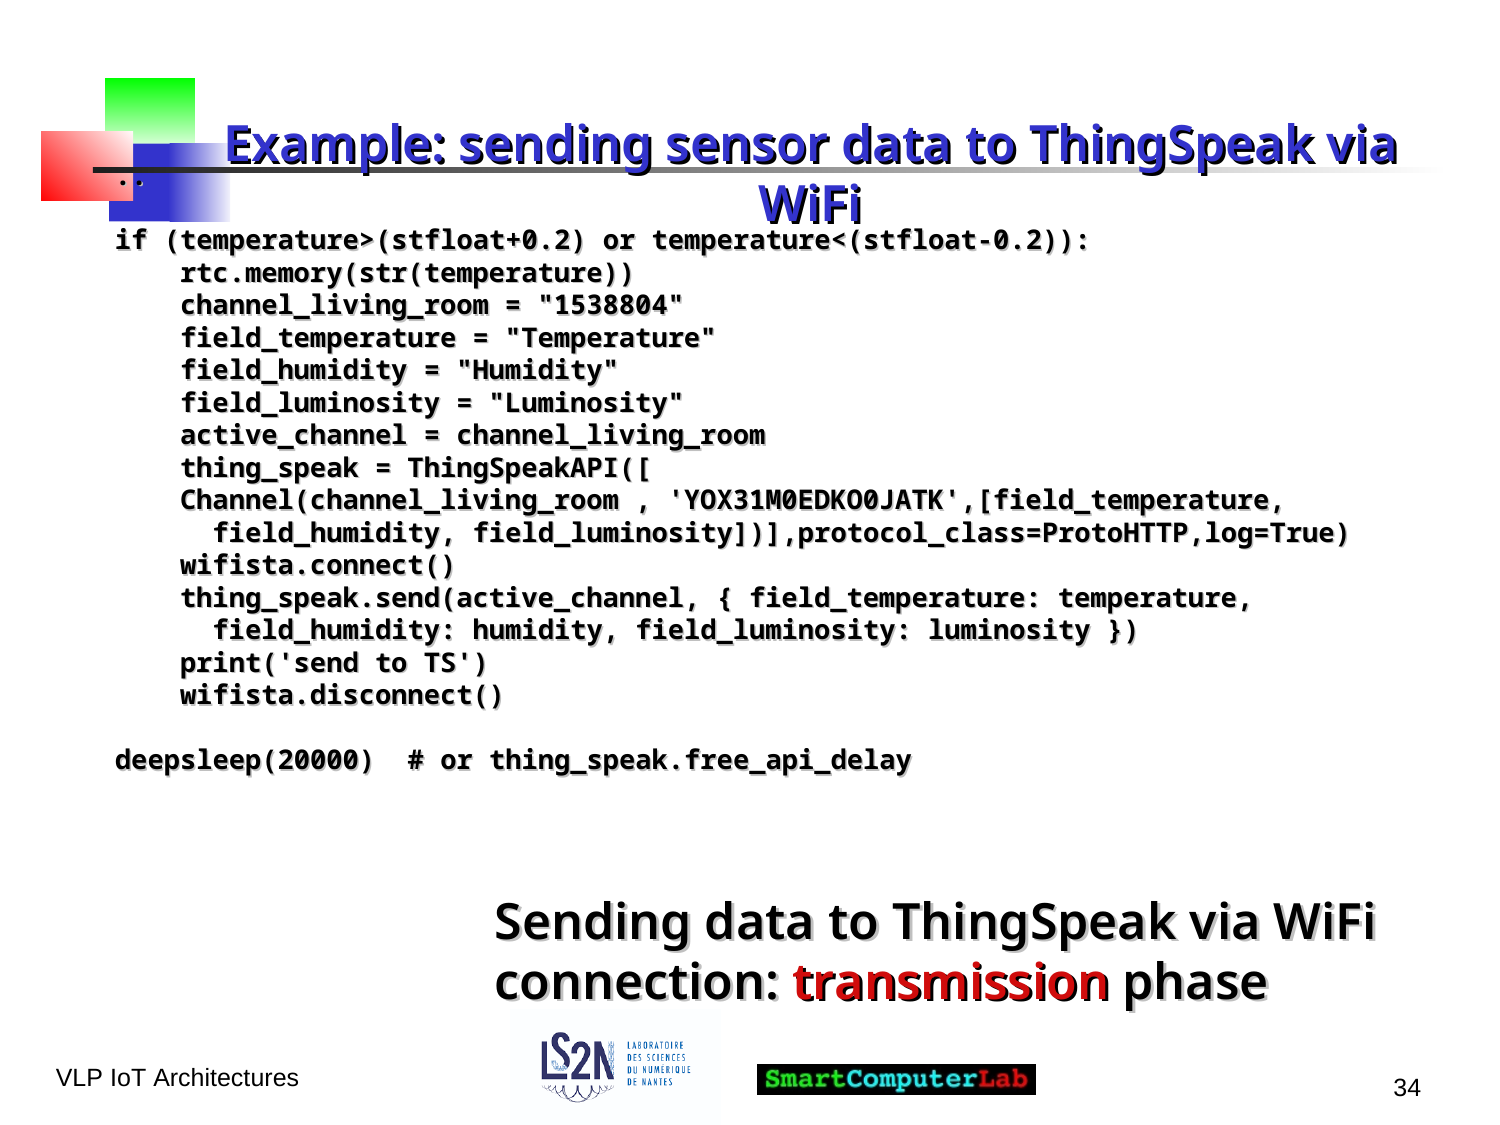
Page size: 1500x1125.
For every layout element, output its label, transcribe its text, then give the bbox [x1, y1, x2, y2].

picture [757, 1064, 1036, 1095]
title Example: sending sensor data to ThingSpeak via WiFi [193, 103, 1428, 240]
picture [510, 1032, 721, 1125]
text_box Sending data to ThingSpeak via WiFi connection: transmission phase [480, 881, 1486, 1032]
text_box .. if (temperature>(stfloat+0.2) or temperature<(stfloat-0.2)): rtc.memory(str(temperature)) channel_living_room = "1538804" field_temperature = "Temperature" field_humidity = "Humidity" field_luminosity = "Luminosity" active_channel = channel_living_room thing_speak = ThingSpeakAPI([ Channel(channel_living_room , 'YOX31M0EDKO0JATK',[field_temperature, field_humidity, field_luminosity])],protocol_class=ProtoHTTP,log=True) wifista.connect() thing_speak.send(active_channel, { field_temperature: temperature, field_humidity: humidity, field_luminosity: luminosity }) print('send to TS') wifista.disconnect() deepsleep(20000) # or thing_speak.free_api_delay [100, 150, 1381, 878]
